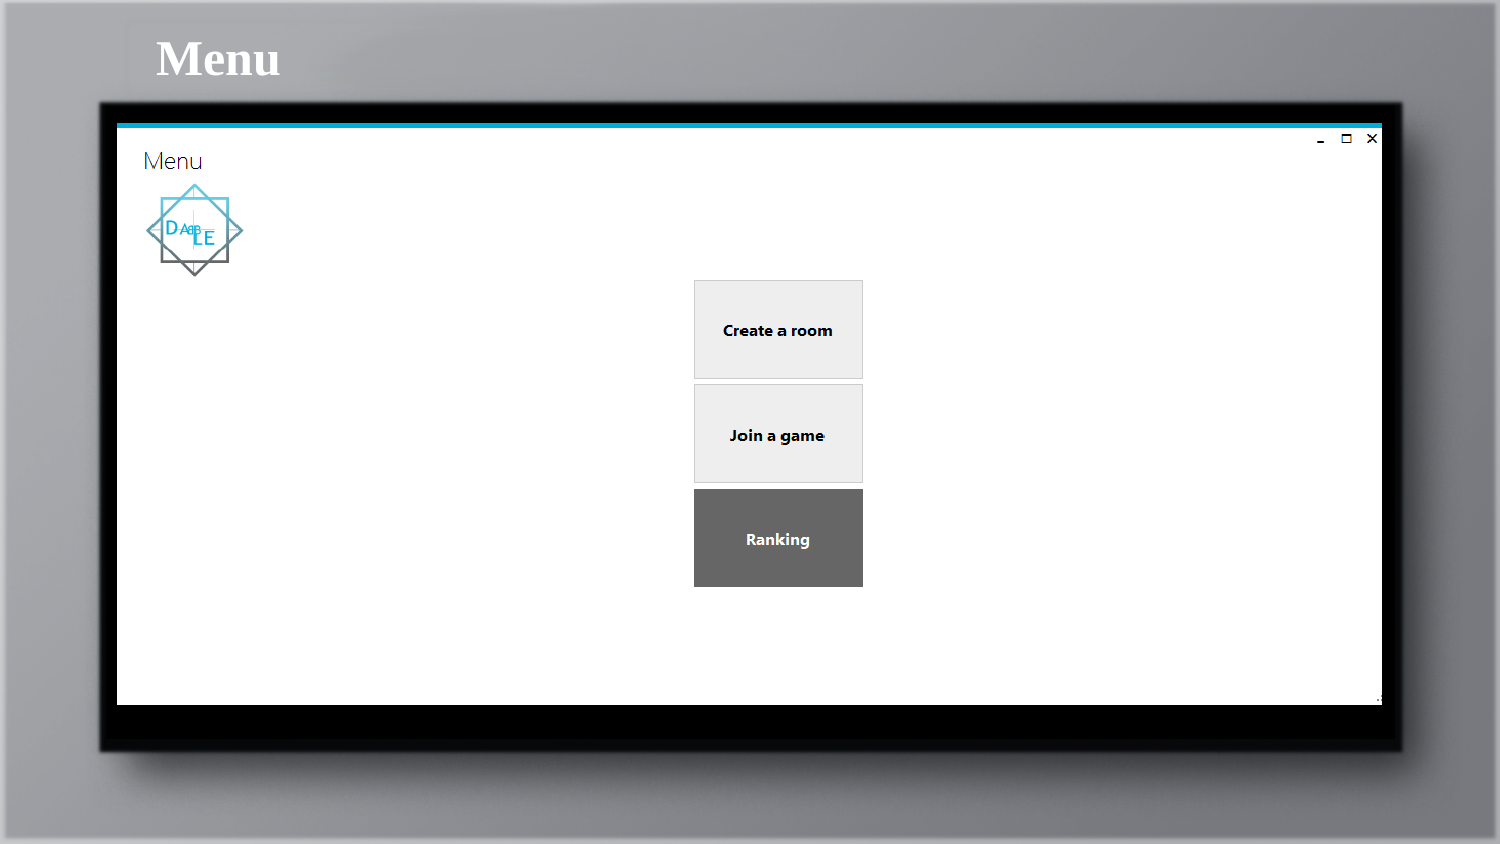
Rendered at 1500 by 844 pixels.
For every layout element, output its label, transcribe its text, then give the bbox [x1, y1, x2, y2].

picture [0, 0, 1500, 844]
text_box Menu [141, 23, 1382, 118]
